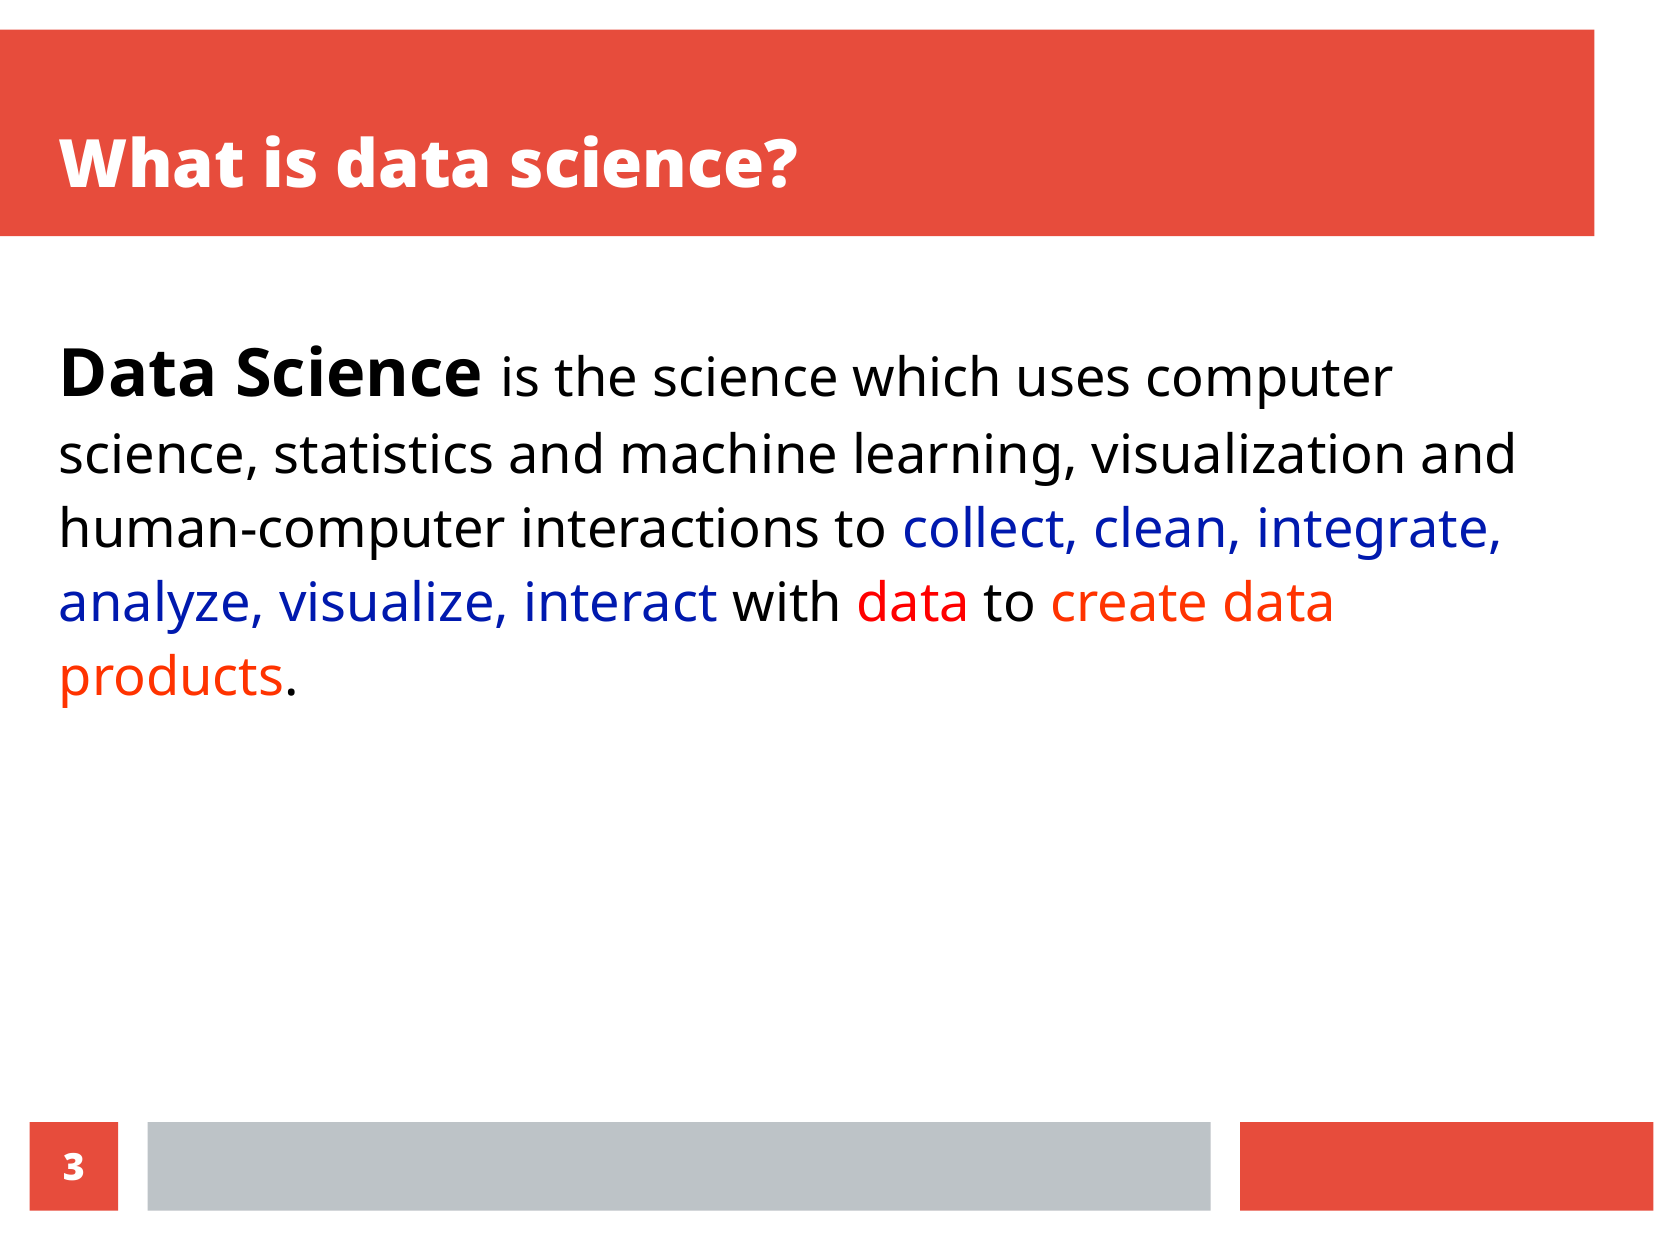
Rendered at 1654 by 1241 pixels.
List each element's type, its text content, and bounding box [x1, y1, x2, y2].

title What is data science? [59, 59, 1595, 207]
list Data Science is the science which uses computer science, statistics and machine learning, visualization and human-computer interactions to collect, clean, integrate, analyze, visualize, interact with data to create data products. [59, 324, 1565, 1093]
